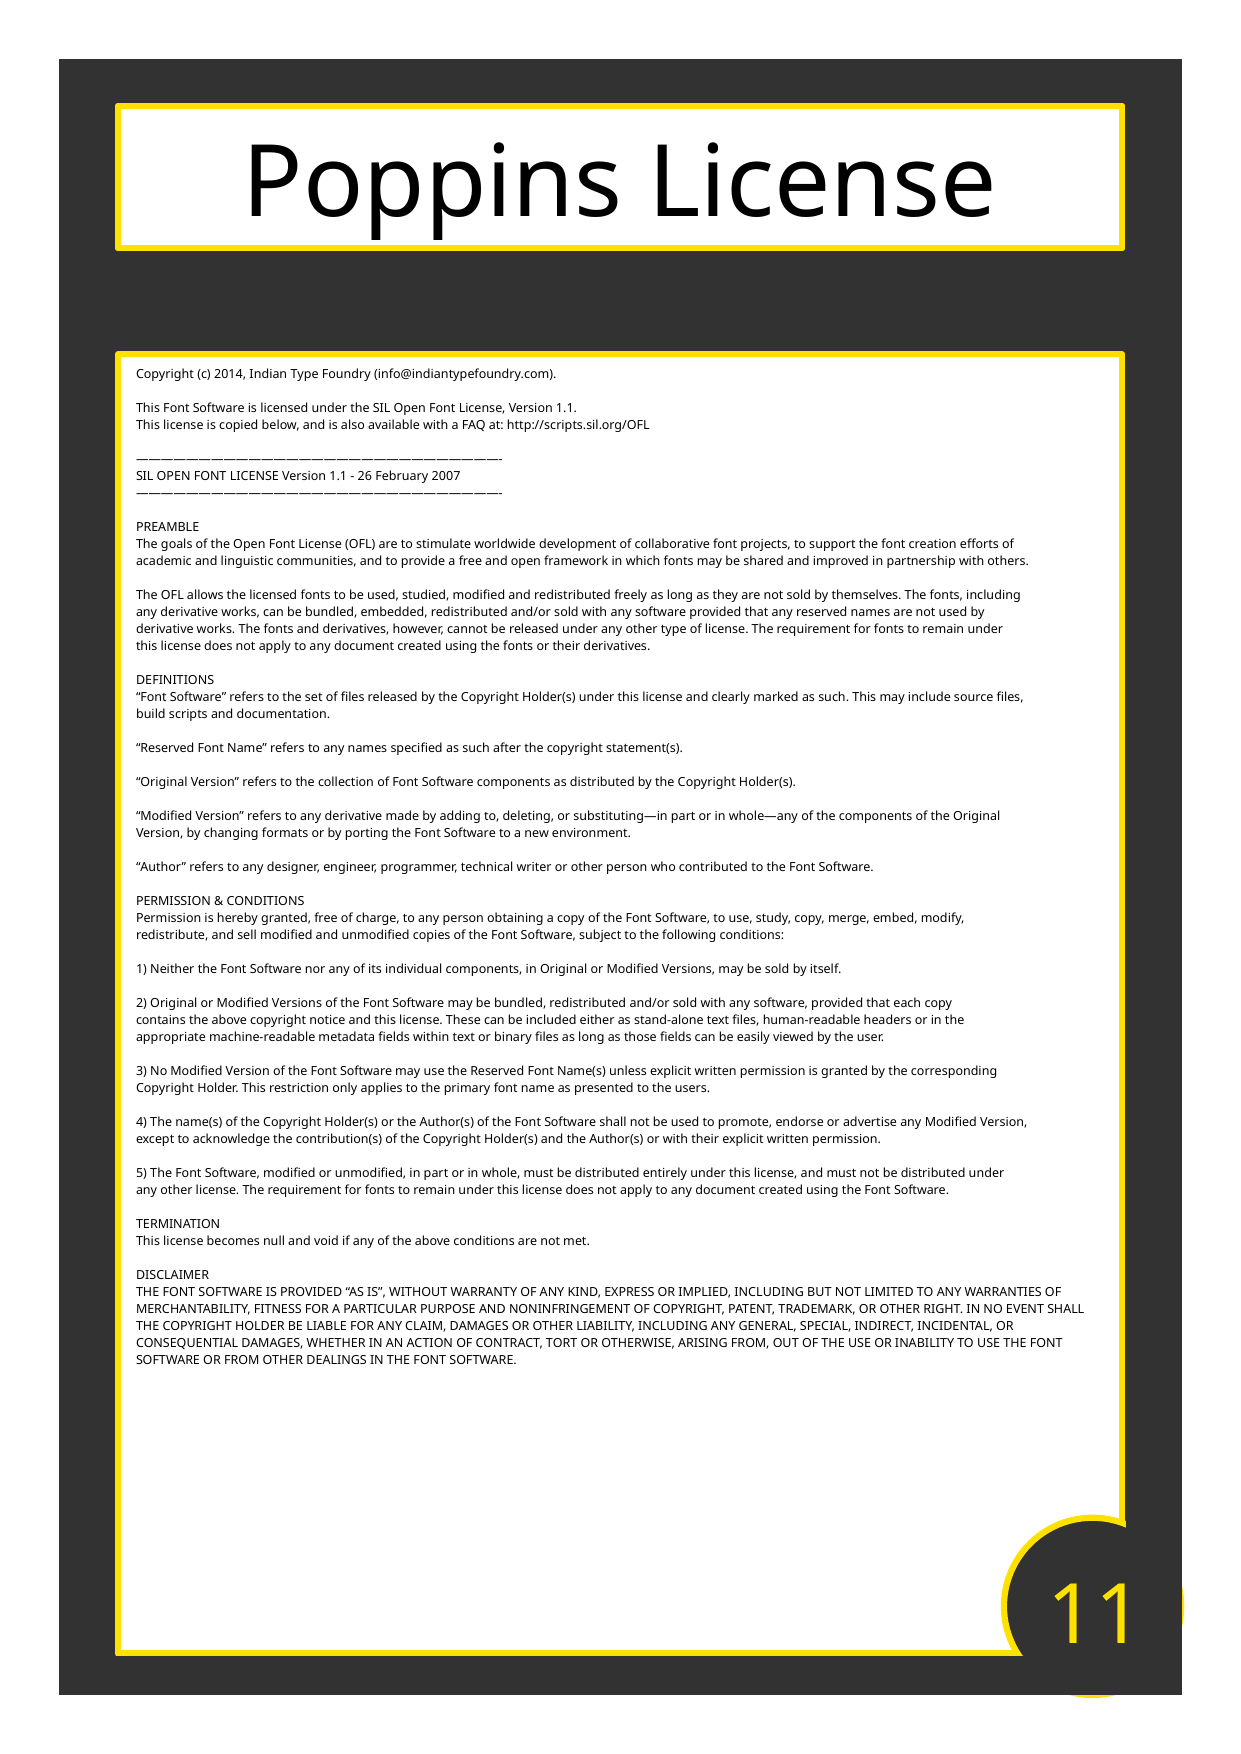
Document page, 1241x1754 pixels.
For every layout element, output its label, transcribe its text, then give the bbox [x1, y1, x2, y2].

text_box Copyright (c) 2014, Indian Type Foundry (info@indiantypefoundry.com). This Font Software is licensed under the SIL Open Font License, Version 1.1. This license is copied below, and is also available with a FAQ at: http://scripts.sil.org/OFL —————————————————————————————- SIL OPEN FONT LICENSE Version 1.1 - 26 February 2007 —————————————————————————————- PREAMBLE The goals of the Open Font License (OFL) are to stimulate worldwide development of collaborative font projects, to support the font creation efforts of academic and linguistic communities, and to provide a free and open framework in which fonts may be shared and improved in partnership with others. The OFL allows the licensed fonts to be used, studied, modified and redistributed freely as long as they are not sold by themselves. The fonts, including any derivative works, can be bundled, embedded, redistributed and/or sold with any software provided that any reserved names are not used by derivative works. The fonts and derivatives, however, cannot be released under any other type of license. The requirement for fonts to remain under this license does not apply to any document created using the fonts or their derivatives. DEFINITIONS “Font Software” refers to the set of files released by the Copyright Holder(s) under this license and clearly marked as such. This may include source files, build scripts and documentation. “Reserved Font Name” refers to any names specified as such after the copyright statement(s). “Original Version” refers to the collection of Font Software components as distributed by the Copyright Holder(s). “Modified Version” refers to any derivative made by adding to, deleting, or substituting—in part or in whole—any of the components of the Original Version, by changing formats or by porting the Font Software to a new environment. “Author” refers to any designer, engineer, programmer, technical writer or other person who contributed to the Font Software. PERMISSION & CONDITIONS Permission is hereby granted, free of charge, to any person obtaining a copy of the Font Software, to use, study, copy, merge, embed, modify, redistribute, and sell modified and unmodified copies of the Font Software, subject to the following conditions: 1) Neither the Font Software nor any of its individual components, in Original or Modified Versions, may be sold by itself. 2) Original or Modified Versions of the Font Software may be bundled, redistributed and/or sold with any software, provided that each copy contains the above copyright notice and this license. These can be included either as stand-alone text files, human-readable headers or in the appropriate machine-readable metadata fields within text or binary files as long as those fields can be easily viewed by the user. 3) No Modified Version of the Font Software may use the Reserved Font Name(s) unless explicit written permission is granted by the corresponding Copyright Holder. This restriction only applies to the primary font name as presented to the users. 4) The name(s) of the Copyright Holder(s) or the Author(s) of the Font Software shall not be used to promote, endorse or advertise any Modified Version, except to acknowledge the contribution(s) of the Copyright Holder(s) and the Author(s) or with their explicit written permission. 5) The Font Software, modified or unmodified, in part or in whole, must be distributed entirely under this license, and must not be distributed under any other license. The requirement for fonts to remain under this license does not apply to any document created using the Font Software. TERMINATION This license becomes null and void if any of the above conditions are not met. DISCLAIMER THE FONT SOFTWARE IS PROVIDED “AS IS”, WITHOUT WARRANTY OF ANY KIND, EXPRESS OR IMPLIED, INCLUDING BUT NOT LIMITED TO ANY WARRANTIES OF MERCHANTABILITY, FITNESS FOR A PARTICULAR PURPOSE AND NONINFRINGEMENT OF COPYRIGHT, PATENT, TRADEMARK, OR OTHER RIGHT. IN NO EVENT SHALL THE COPYRIGHT HOLDER BE LIABLE FOR ANY CLAIM, DAMAGES OR OTHER LIABILITY, INCLUDING ANY GENERAL, SPECIAL, INDIRECT, INCIDENTAL, OR CONSEQUENTIAL DAMAGES, WHETHER IN AN ACTION OF CONTRACT, TORT OR OTHERWISE, ARISING FROM, OUT OF THE USE OR INABILITY TO USE THE FONT SOFTWARE OR FROM OTHER DEALINGS IN THE FONT SOFTWARE. [118, 354, 1123, 1654]
text_box [59, 59, 1182, 1695]
text_box 11 [1003, 1517, 1126, 1656]
text_box Poppins License [118, 106, 1123, 249]
